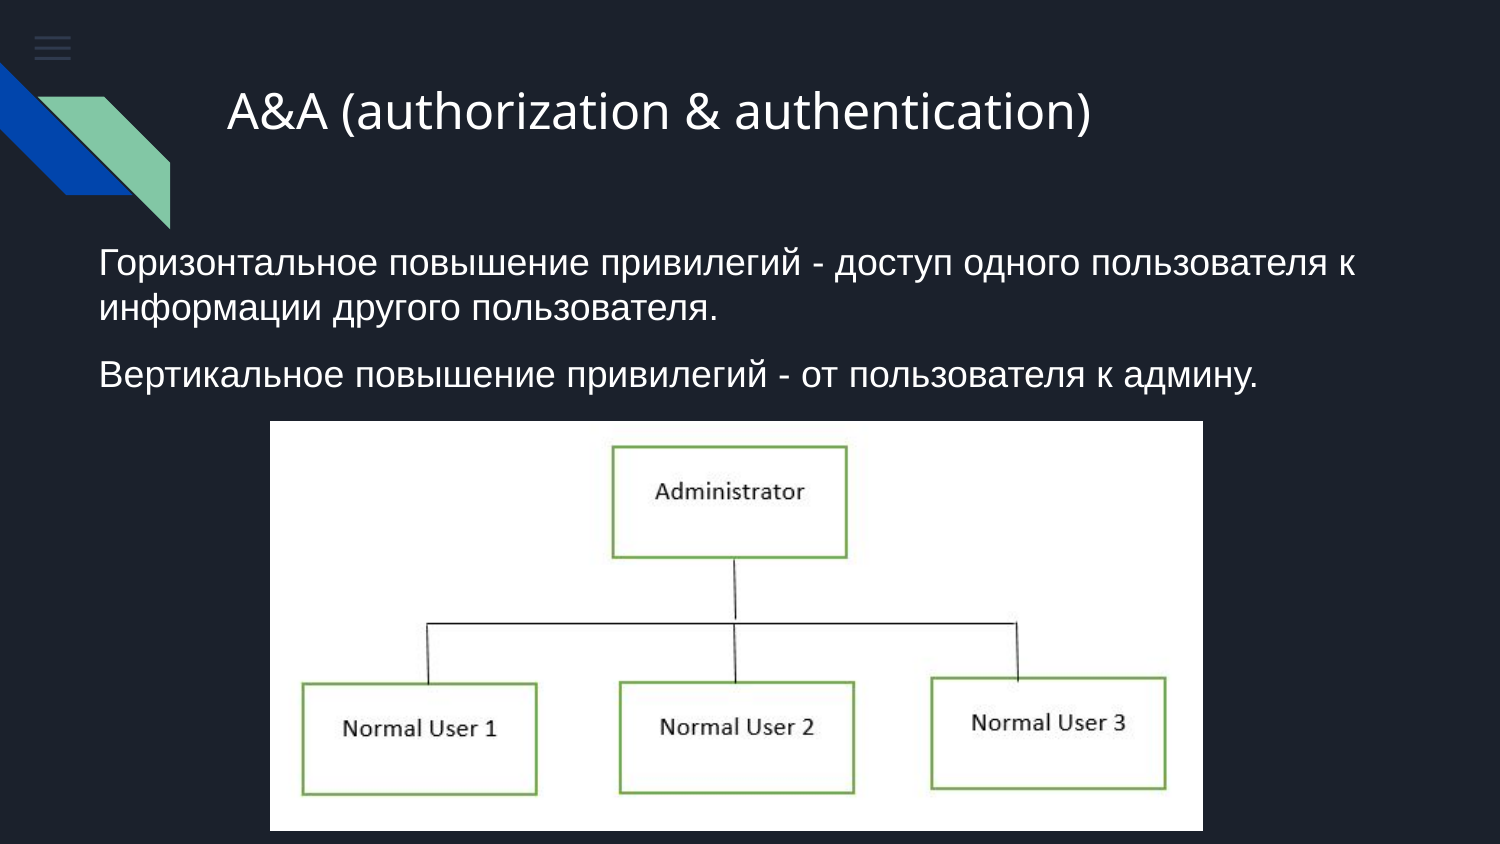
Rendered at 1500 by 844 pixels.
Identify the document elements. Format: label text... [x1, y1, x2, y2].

text_box Вертикальное повышение привилегий - от пользователя к админу. [83, 334, 1390, 386]
text_box Горизонтальное повышение привилегий - доступ одного пользователя к информации другого пользователя. [83, 222, 1390, 325]
title A&A (authorization & authentication) [212, 56, 1279, 159]
picture [270, 421, 1203, 831]
